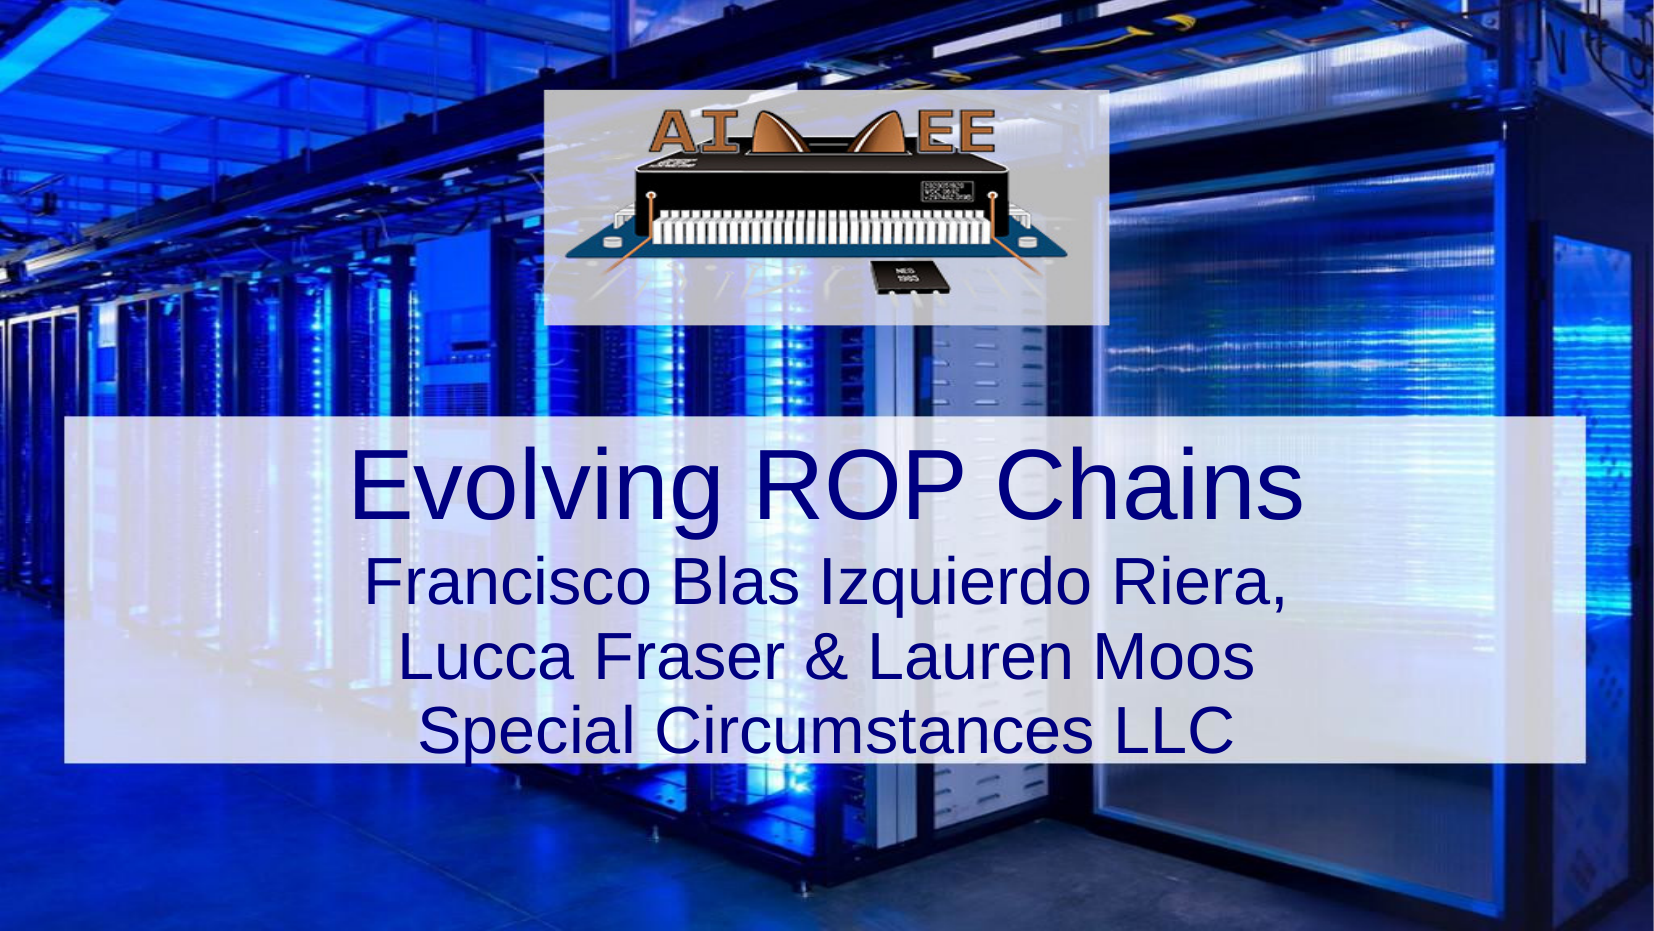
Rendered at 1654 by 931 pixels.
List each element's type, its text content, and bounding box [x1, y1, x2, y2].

title Evolving ROP Chains [82, 429, 1571, 541]
subtitle Francisco Blas Izquierdo Riera, Lucca Fraser & Lauren Moos Special Circumstances LLC [82, 543, 1571, 769]
picture [0, 0, 1654, 931]
